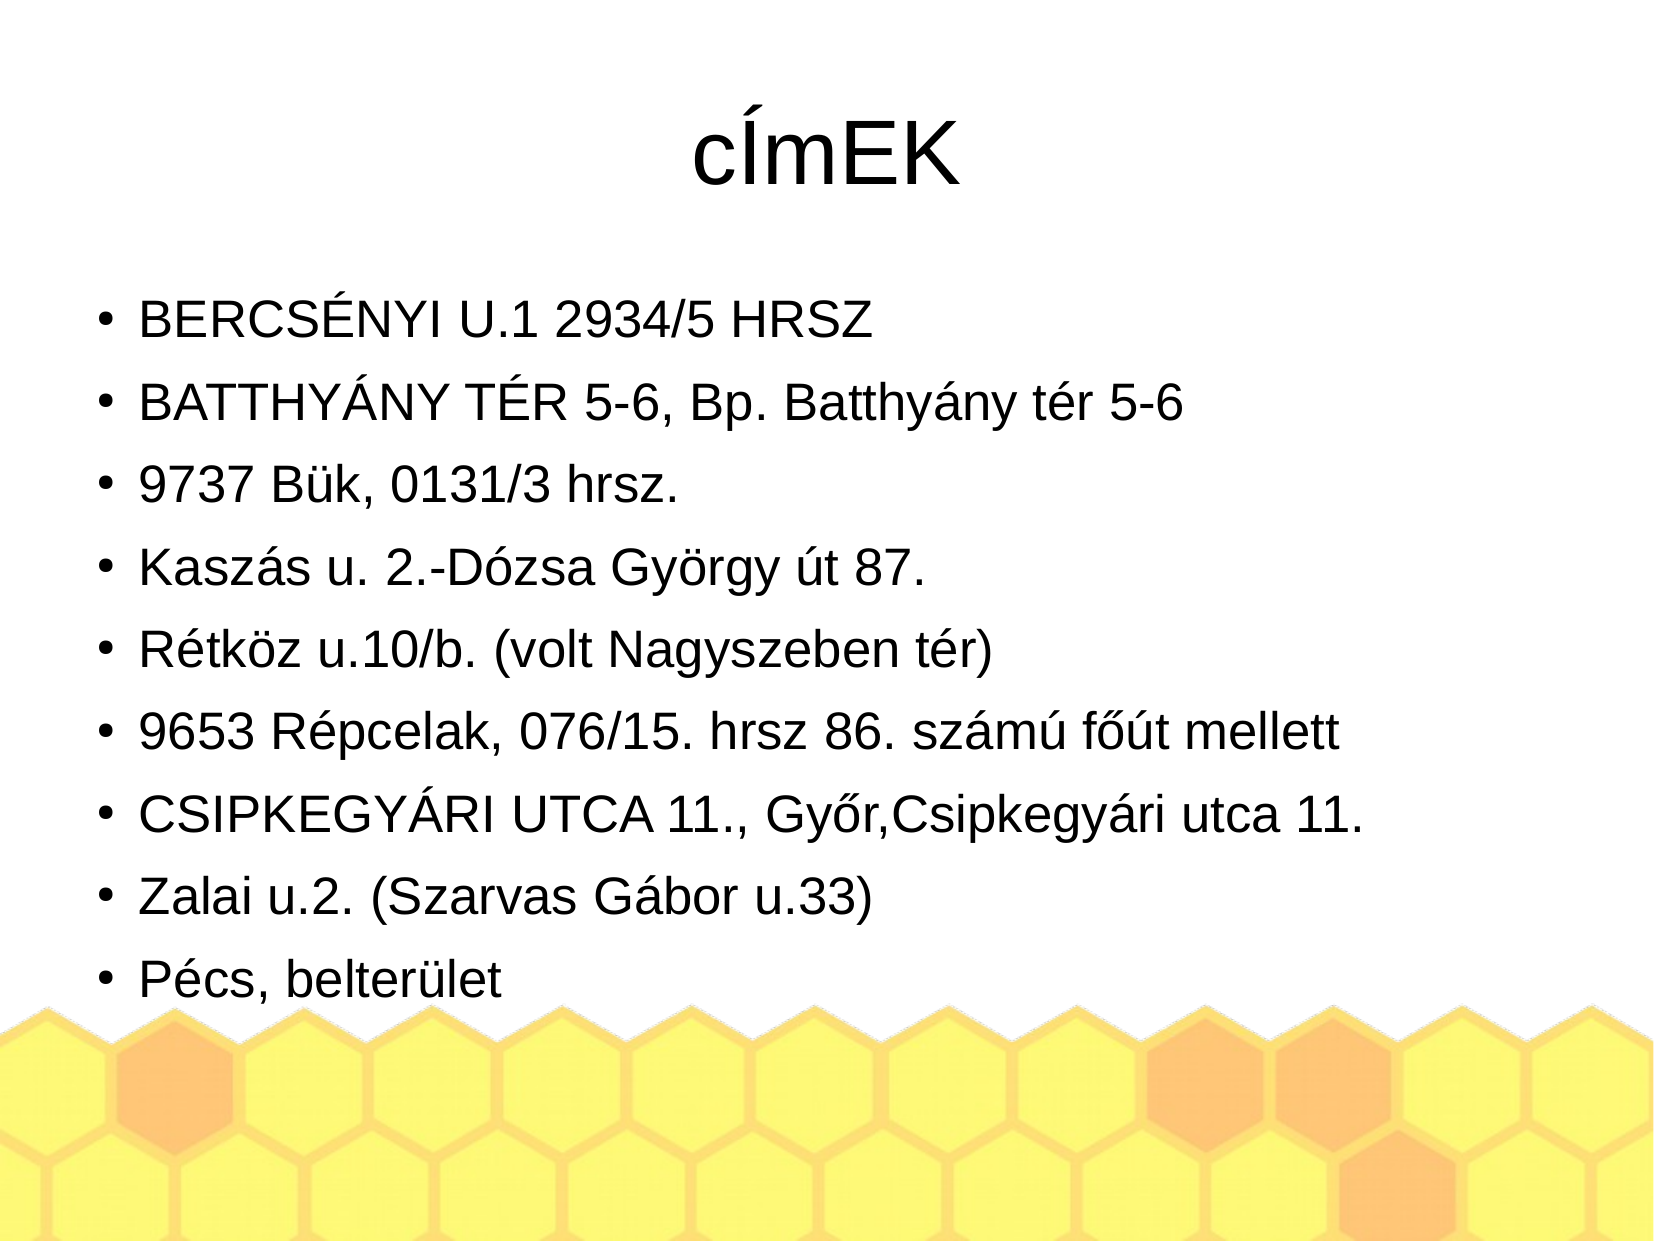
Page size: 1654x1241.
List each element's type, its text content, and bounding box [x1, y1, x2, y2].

list BERCSÉNYI U.1 2934/5 HRSZ BATTHYÁNY TÉR 5-6, Bp. Batthyány tér 5-6 9737 Bük, 0131/3 hrsz. Kaszás u. 2.-Dózsa György út 87. Rétköz u.10/b. (volt Nagyszeben tér) 9653 Répcelak, 076/15. hrsz 86. számú főút mellett CSIPKEGYÁRI UTCA 11., Győr,Csipkegyári utca 11. Zalai u.2. (Szarvas Gábor u.33) Pécs, belterület [82, 290, 1571, 1010]
title cÍmEK [82, 49, 1571, 257]
picture [0, 1001, 1654, 1241]
